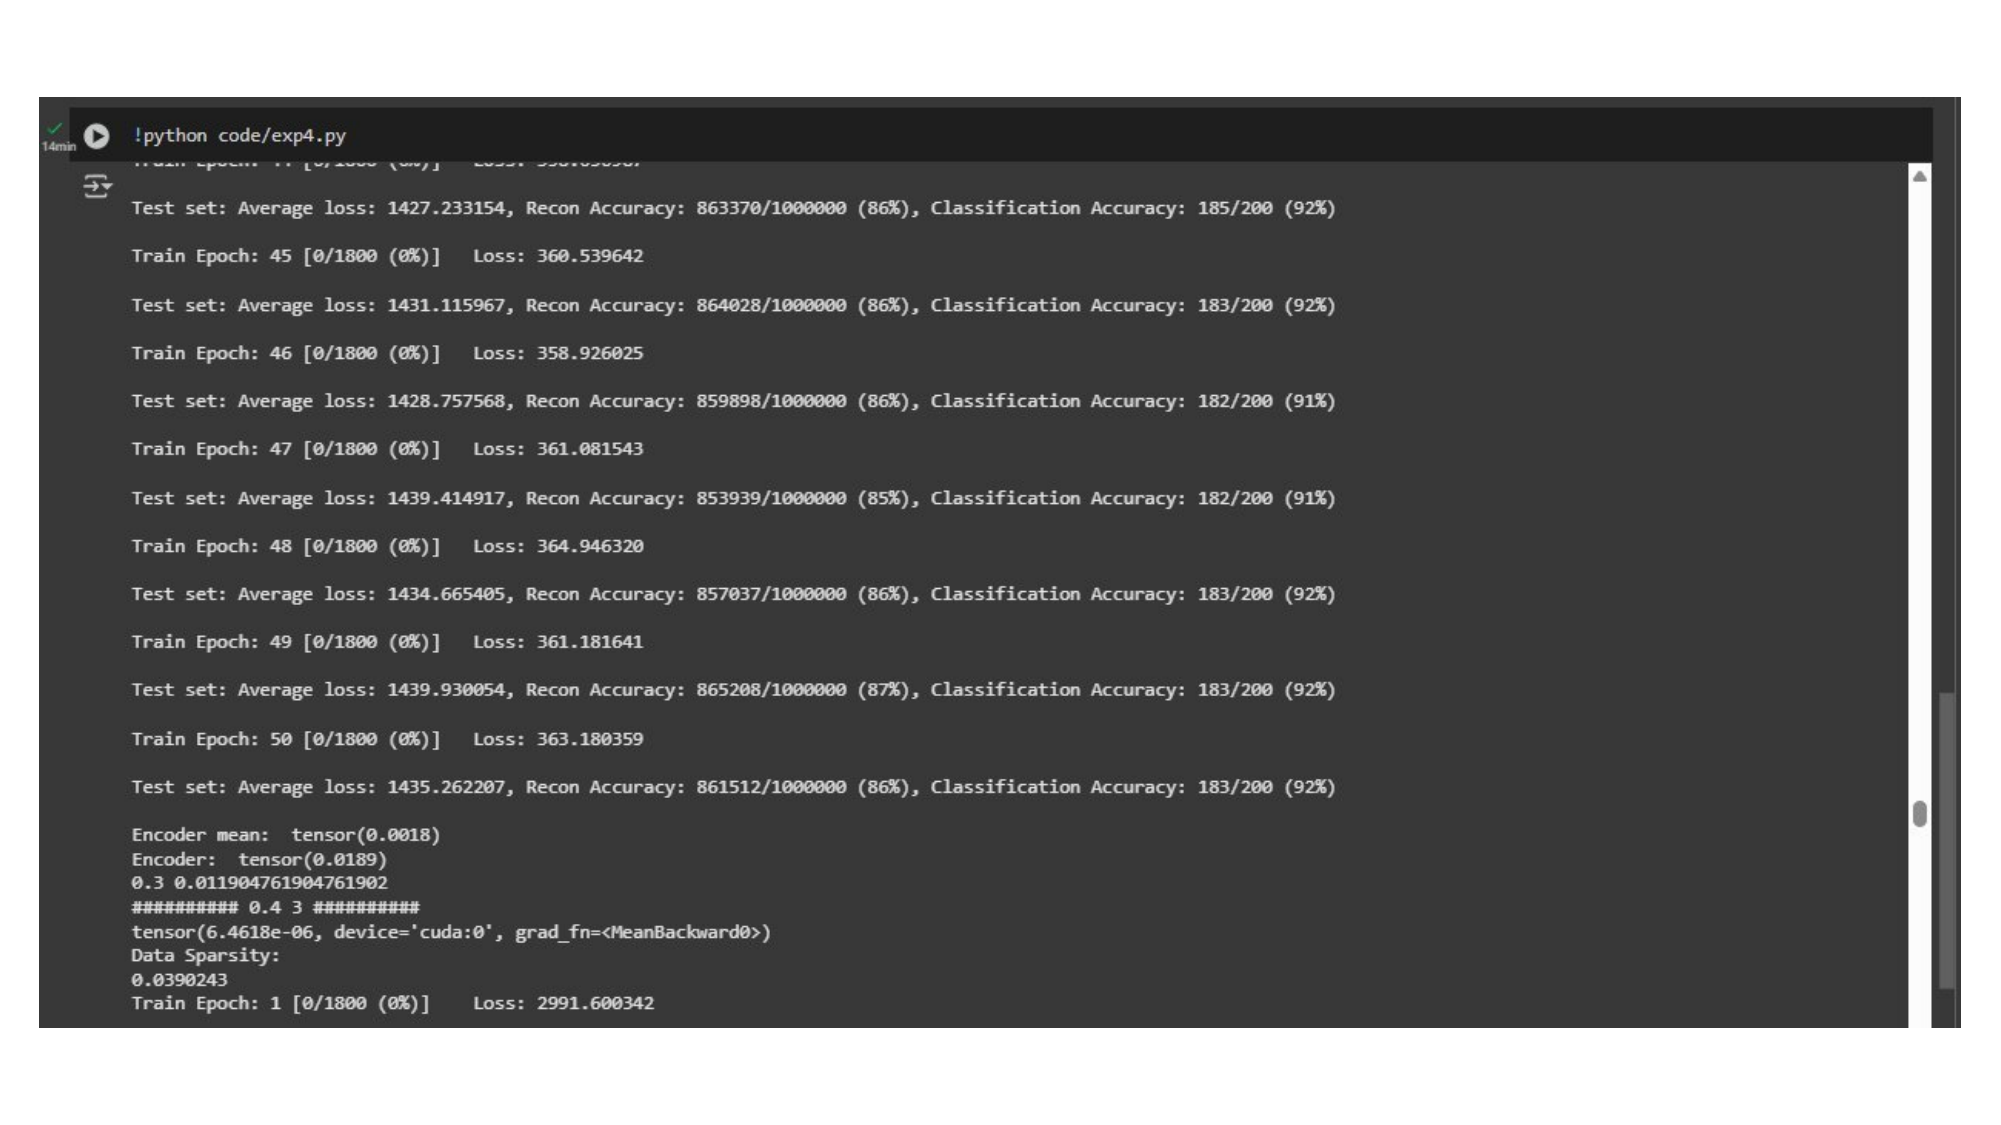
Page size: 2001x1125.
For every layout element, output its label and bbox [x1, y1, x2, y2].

picture [39, 97, 1961, 1028]
